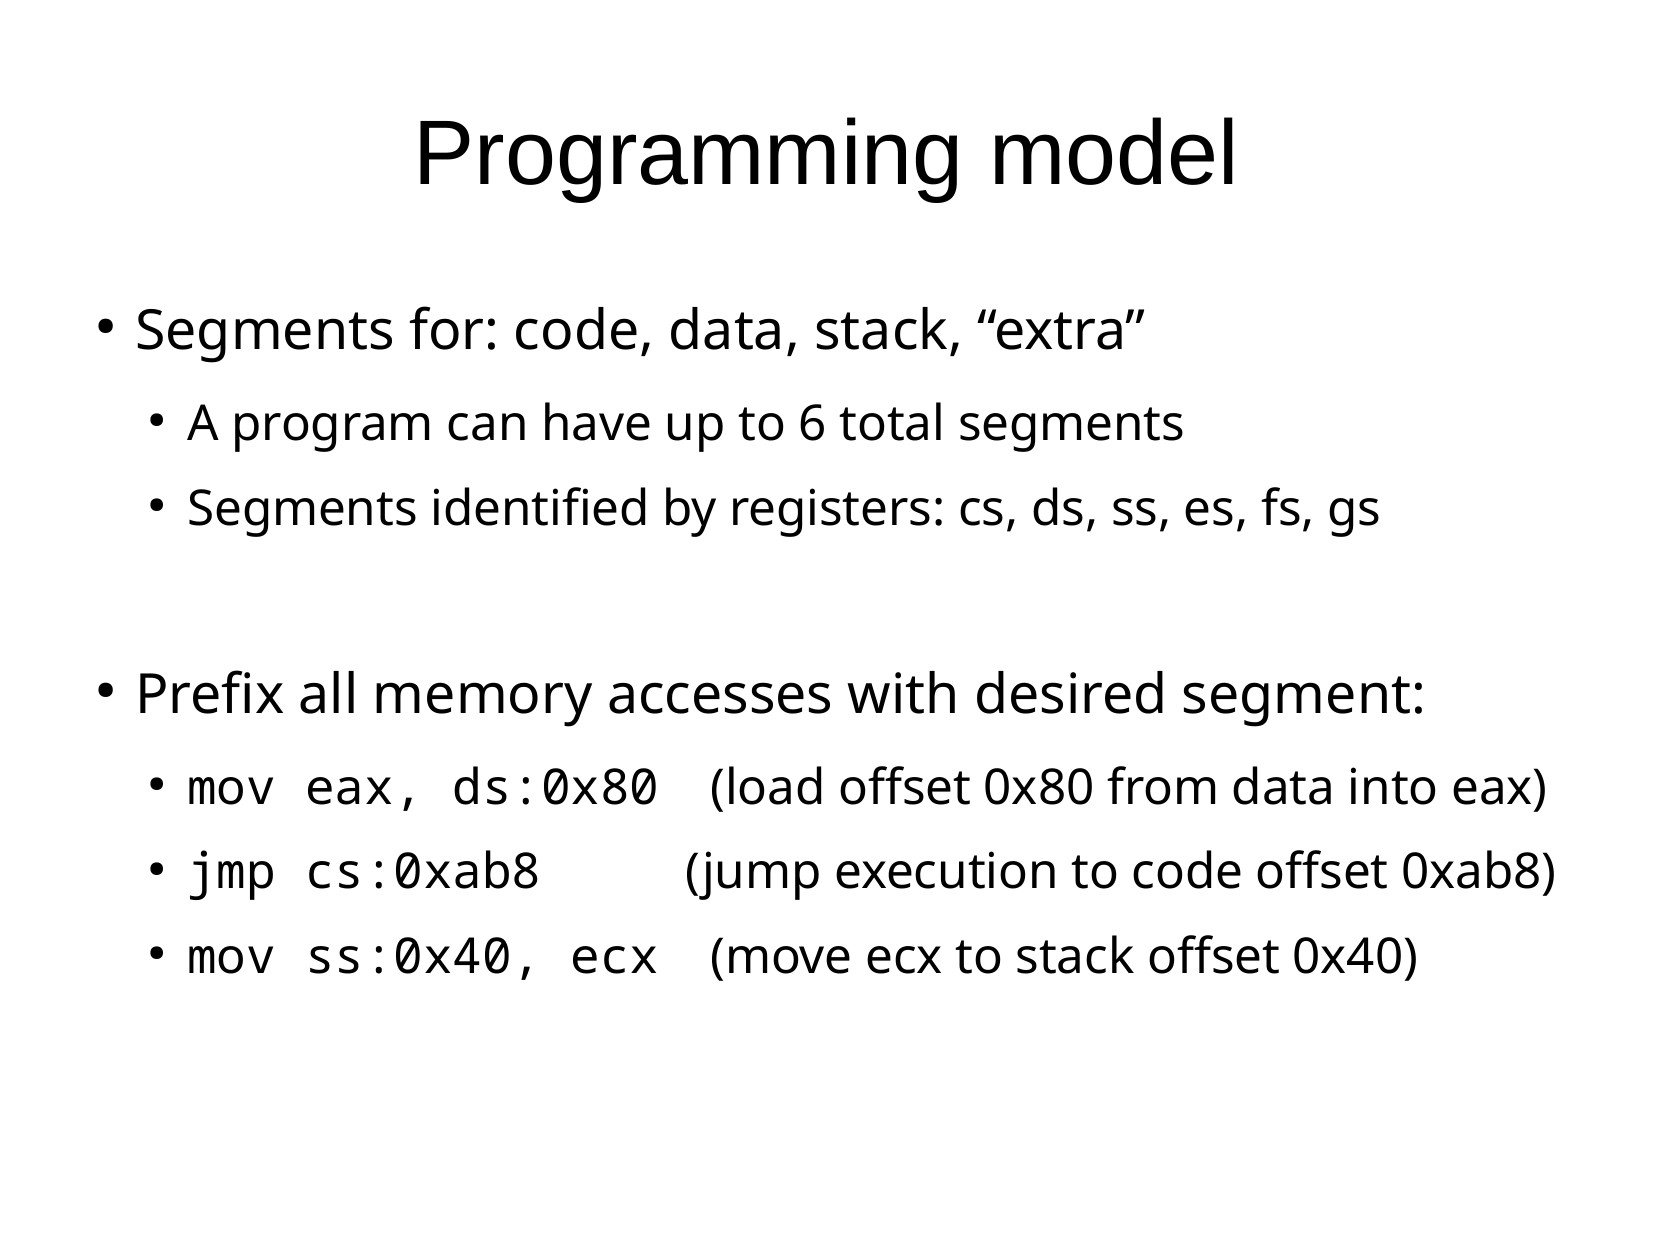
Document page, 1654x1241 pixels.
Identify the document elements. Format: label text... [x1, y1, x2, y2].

title Programming model [82, 49, 1571, 257]
list Segments for: code, data, stack, “extra” A program can have up to 6 total segments Segments identified by registers: cs, ds, ss, es, fs, gs Prefix all memory accesses with desired segment: mov eax, ds:0x80 (load offset 0x80 from data into eax) jmp cs:0xab8 (jump execution to code offset 0xab8) mov ss:0x40, ecx (move ecx to stack offset 0x40) [82, 290, 1571, 1010]
